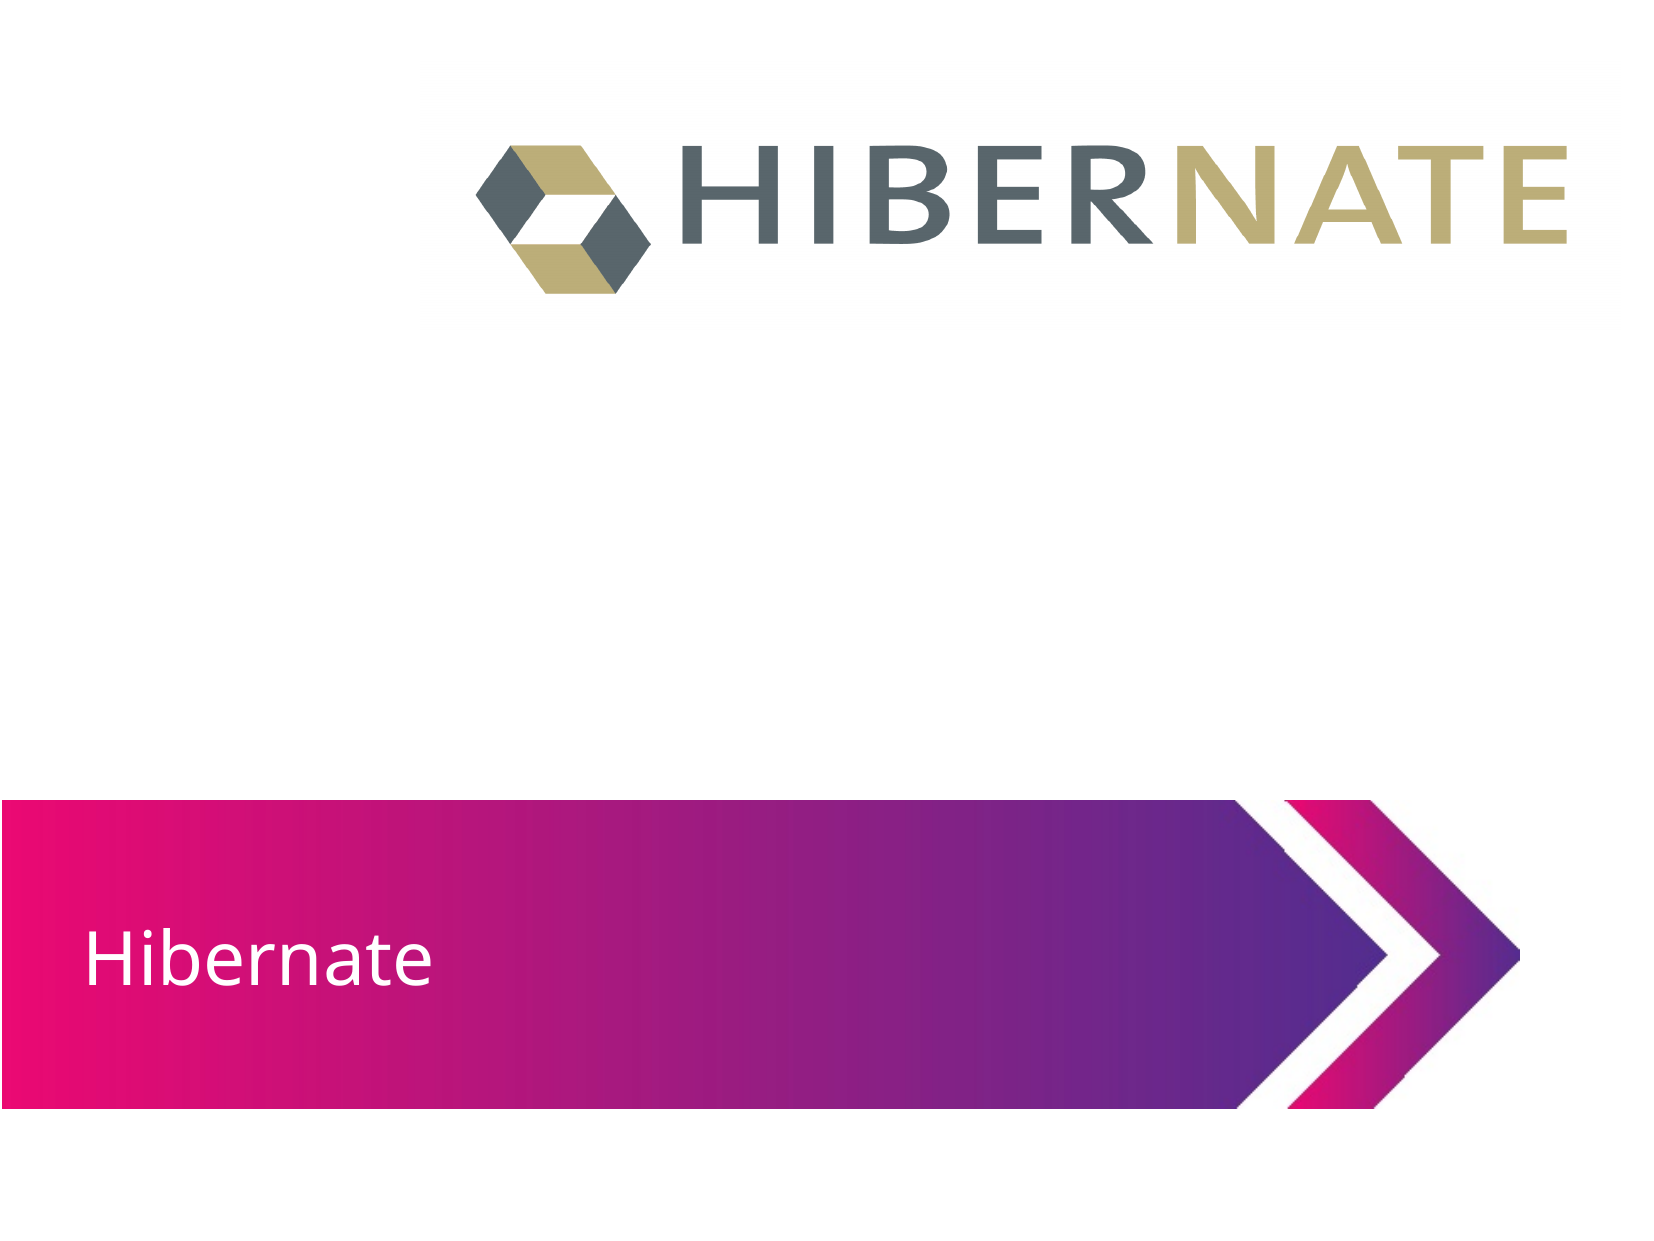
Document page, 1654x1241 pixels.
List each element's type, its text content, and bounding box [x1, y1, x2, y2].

picture [2, 800, 1520, 1109]
title Hibernate [82, 852, 1396, 1060]
picture [420, 59, 1621, 331]
